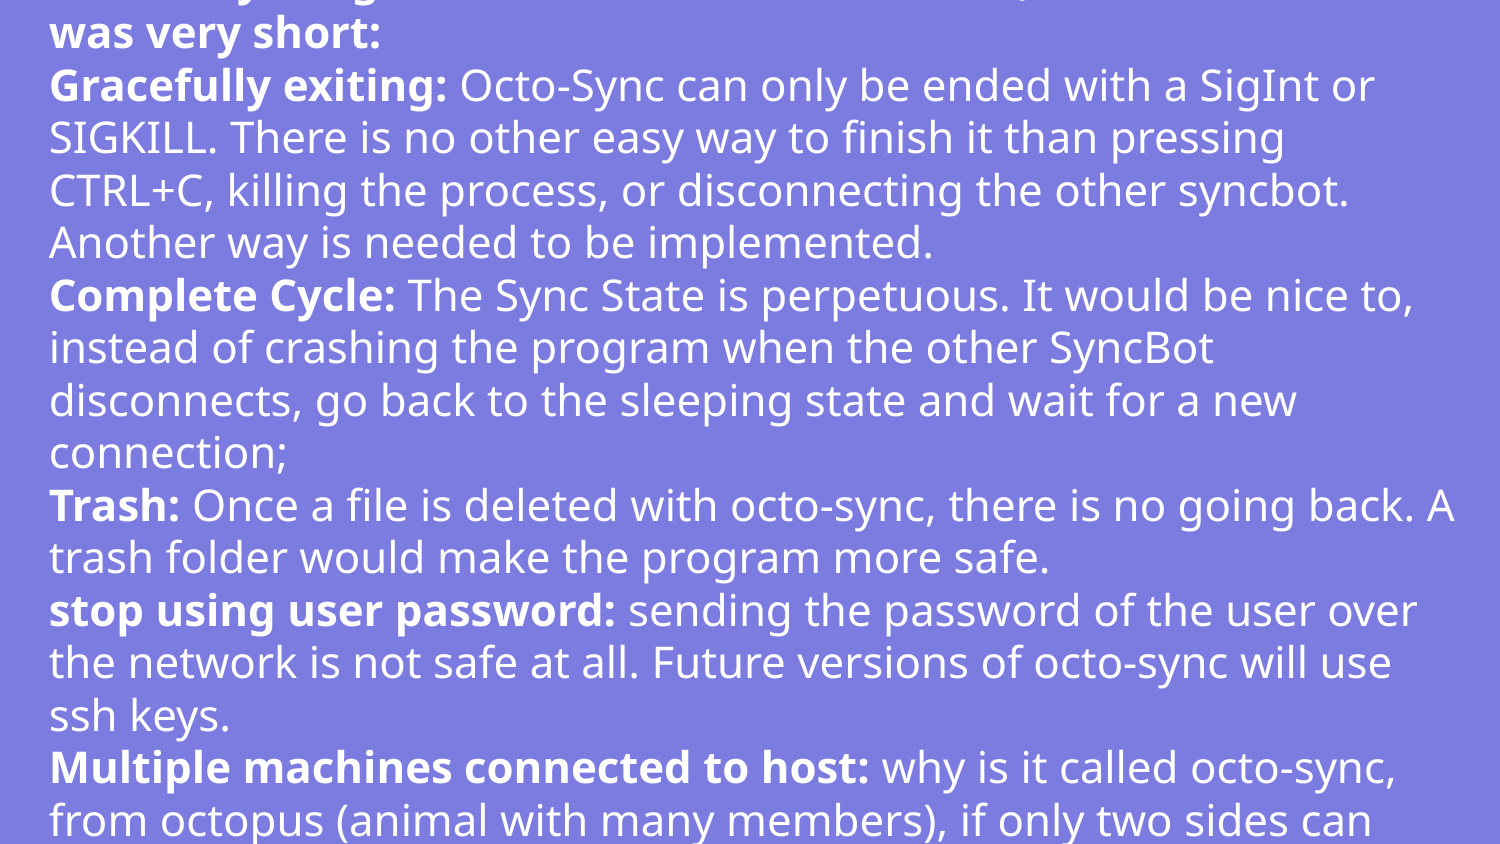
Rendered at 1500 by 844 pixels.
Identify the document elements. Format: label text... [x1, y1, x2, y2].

title Not everything that could be done was done, because the time was very short: Gracefully exiting: Octo-Sync can only be ended with a SigInt or SIGKILL. There is no other easy way to finish it than pressing CTRL+C, killing the process, or disconnecting the other syncbot. Another way is needed to be implemented. Complete Cycle: The Sync State is perpetuous. It would be nice to, instead of crashing the program when the other SyncBot disconnects, go back to the sleeping state and wait for a new connection; Trash: Once a file is deleted with octo-sync, there is no going back. A trash folder would make the program more safe. stop using user password: sending the password of the user over the network is not safe at all. Future versions of octo-sync will use ssh keys. Multiple machines connected to host: why is it called octo-sync, from octopus (animal with many members), if only two sides can synchronize with it? Well… i also plan to do it on the future. [33, 33, 1479, 816]
